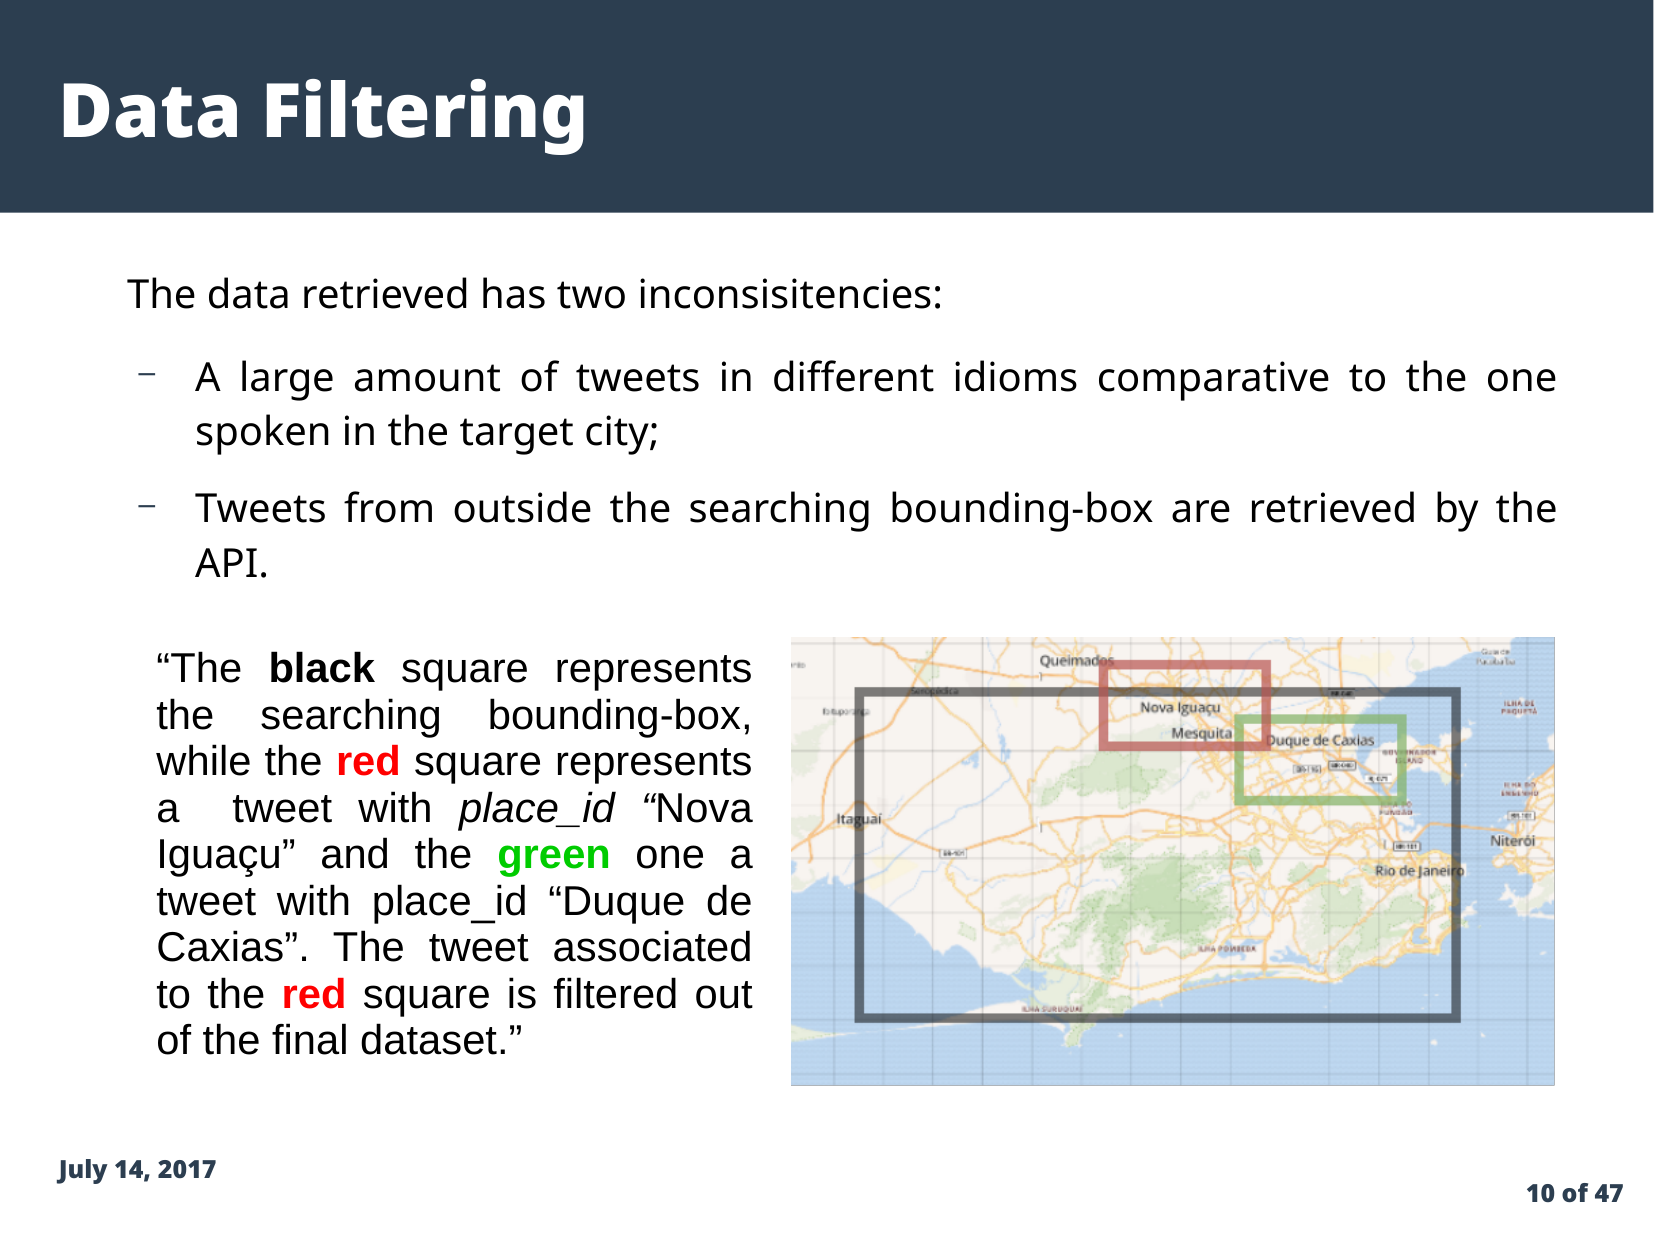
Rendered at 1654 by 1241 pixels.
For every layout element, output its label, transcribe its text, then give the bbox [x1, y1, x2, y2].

text_box “The black square represents the searching bounding-box, while the red square represents a tweet with place_id “Nova Iguaçu” and the green one a tweet with place_id “Duque de Caxias”. The tweet associated to the red square is filtered out of the final dataset.” [141, 637, 768, 1087]
list The data retrieved has two inconsisitencies: A large amount of tweets in different idioms comparative to the one spoken in the target city; Tweets from outside the searching bounding-box are retrieved by the API. [59, 265, 1560, 591]
title Data Filtering [59, 29, 1595, 187]
picture [791, 637, 1556, 1087]
